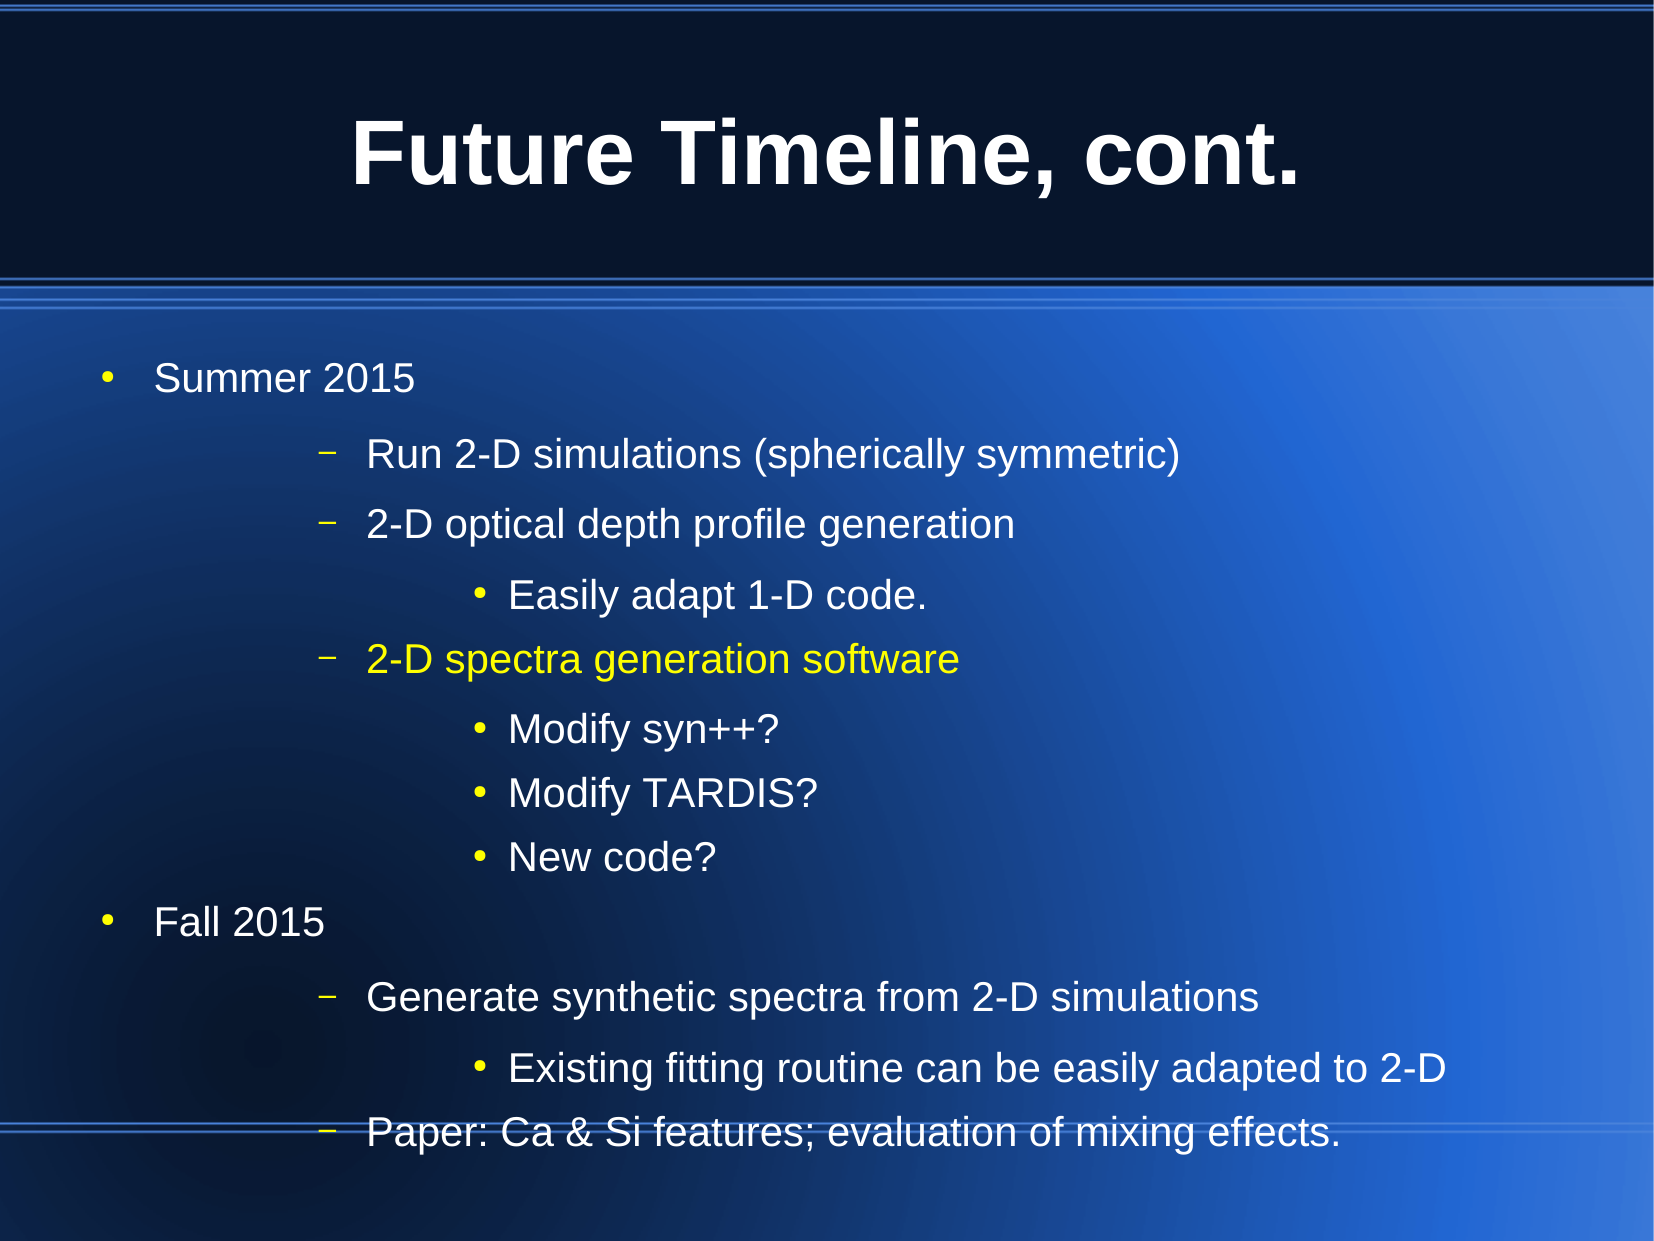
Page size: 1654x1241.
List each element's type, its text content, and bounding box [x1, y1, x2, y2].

title Future Timeline, cont. [82, 49, 1571, 257]
list Summer 2015 Run 2-D simulations (spherically symmetric) 2-D optical depth profile generation Easily adapt 1-D code. 2-D spectra generation software Modify syn++? Modify TARDIS? New code? Fall 2015 Generate synthetic spectra from 2-D simulations Existing fitting routine can be easily adapted to 2-D Paper: Ca & Si features; evaluation of mixing effects. [82, 355, 1571, 1156]
picture [0, 0, 1654, 1241]
